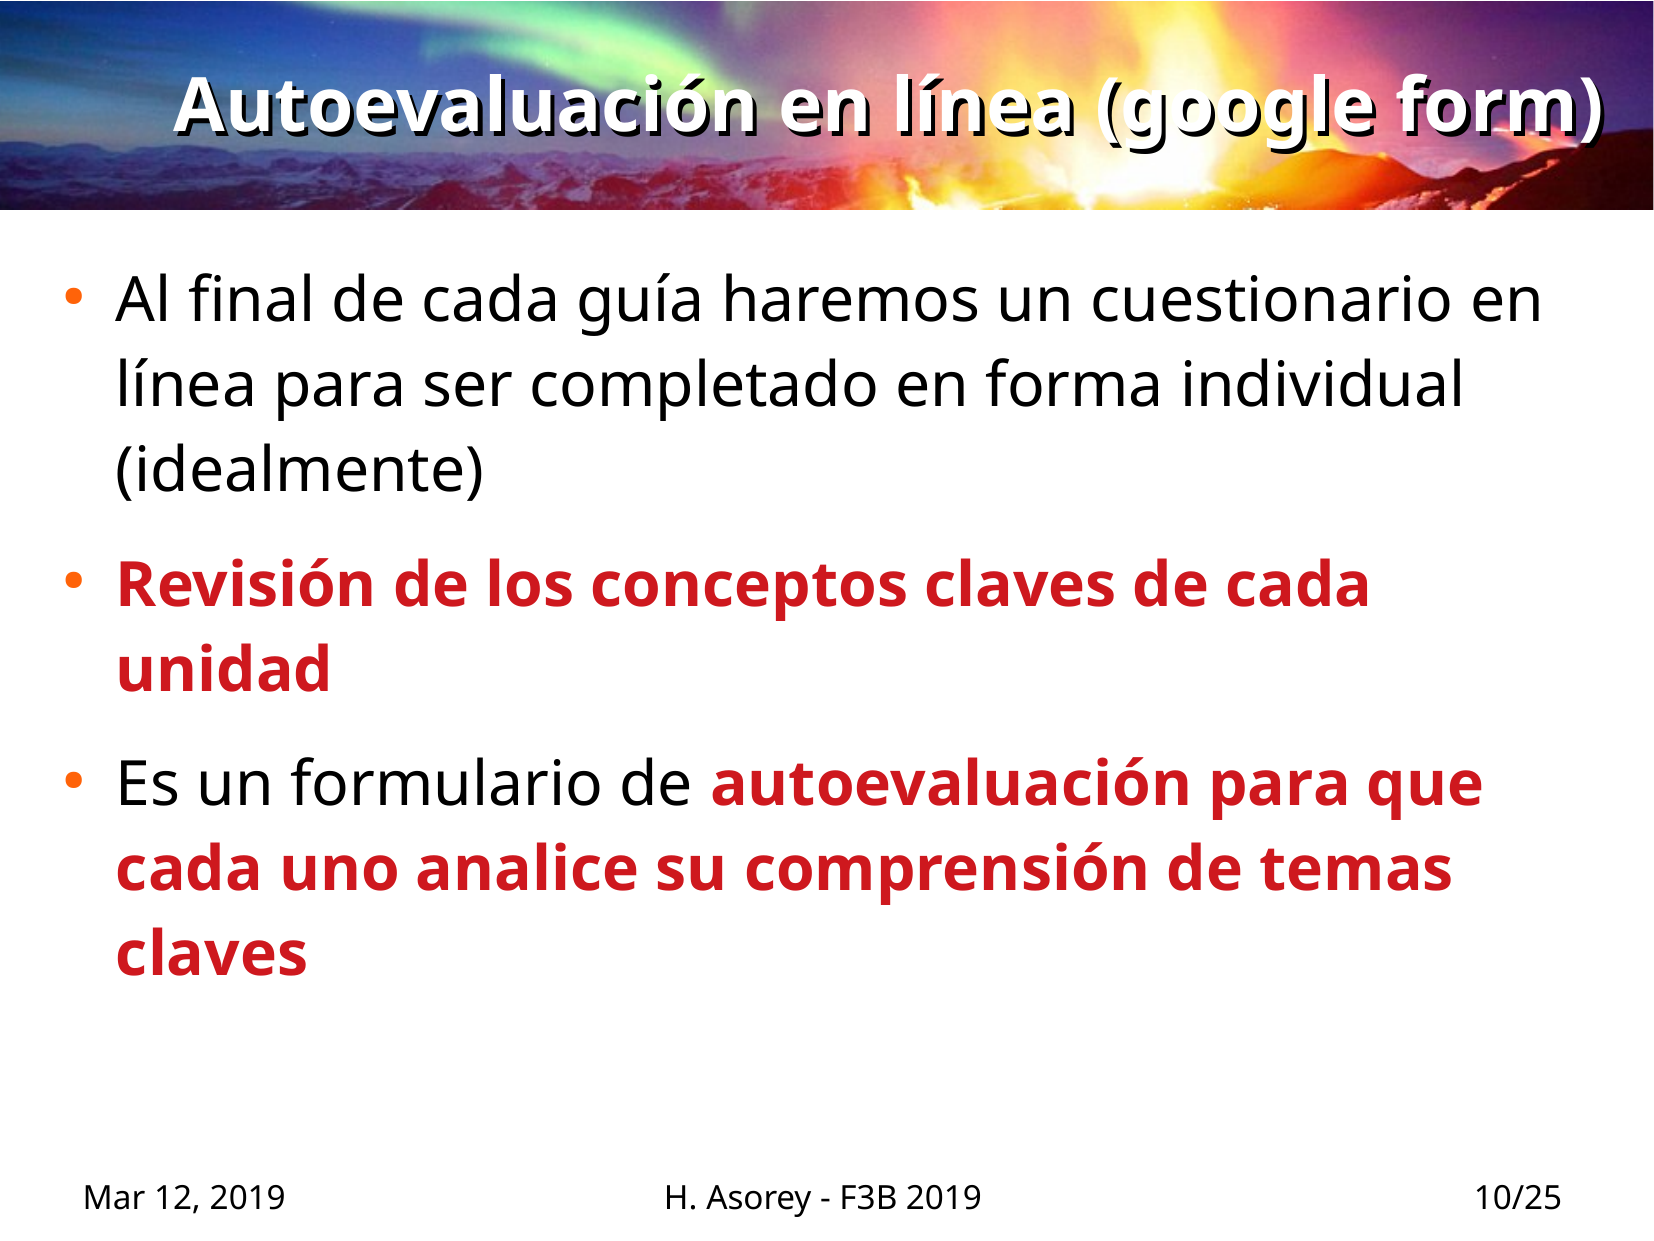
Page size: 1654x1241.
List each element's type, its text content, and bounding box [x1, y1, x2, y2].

picture [0, 1, 1654, 210]
list Al final de cada guía haremos un cuestionario en línea para ser completado en forma individual (idealmente) Revisión de los conceptos claves de cada unidad Es un formulario de autoevaluación para que cada uno analice su comprensión de temas claves [45, 255, 1606, 1156]
title Autoevaluación en línea (google form) [45, 15, 1606, 191]
